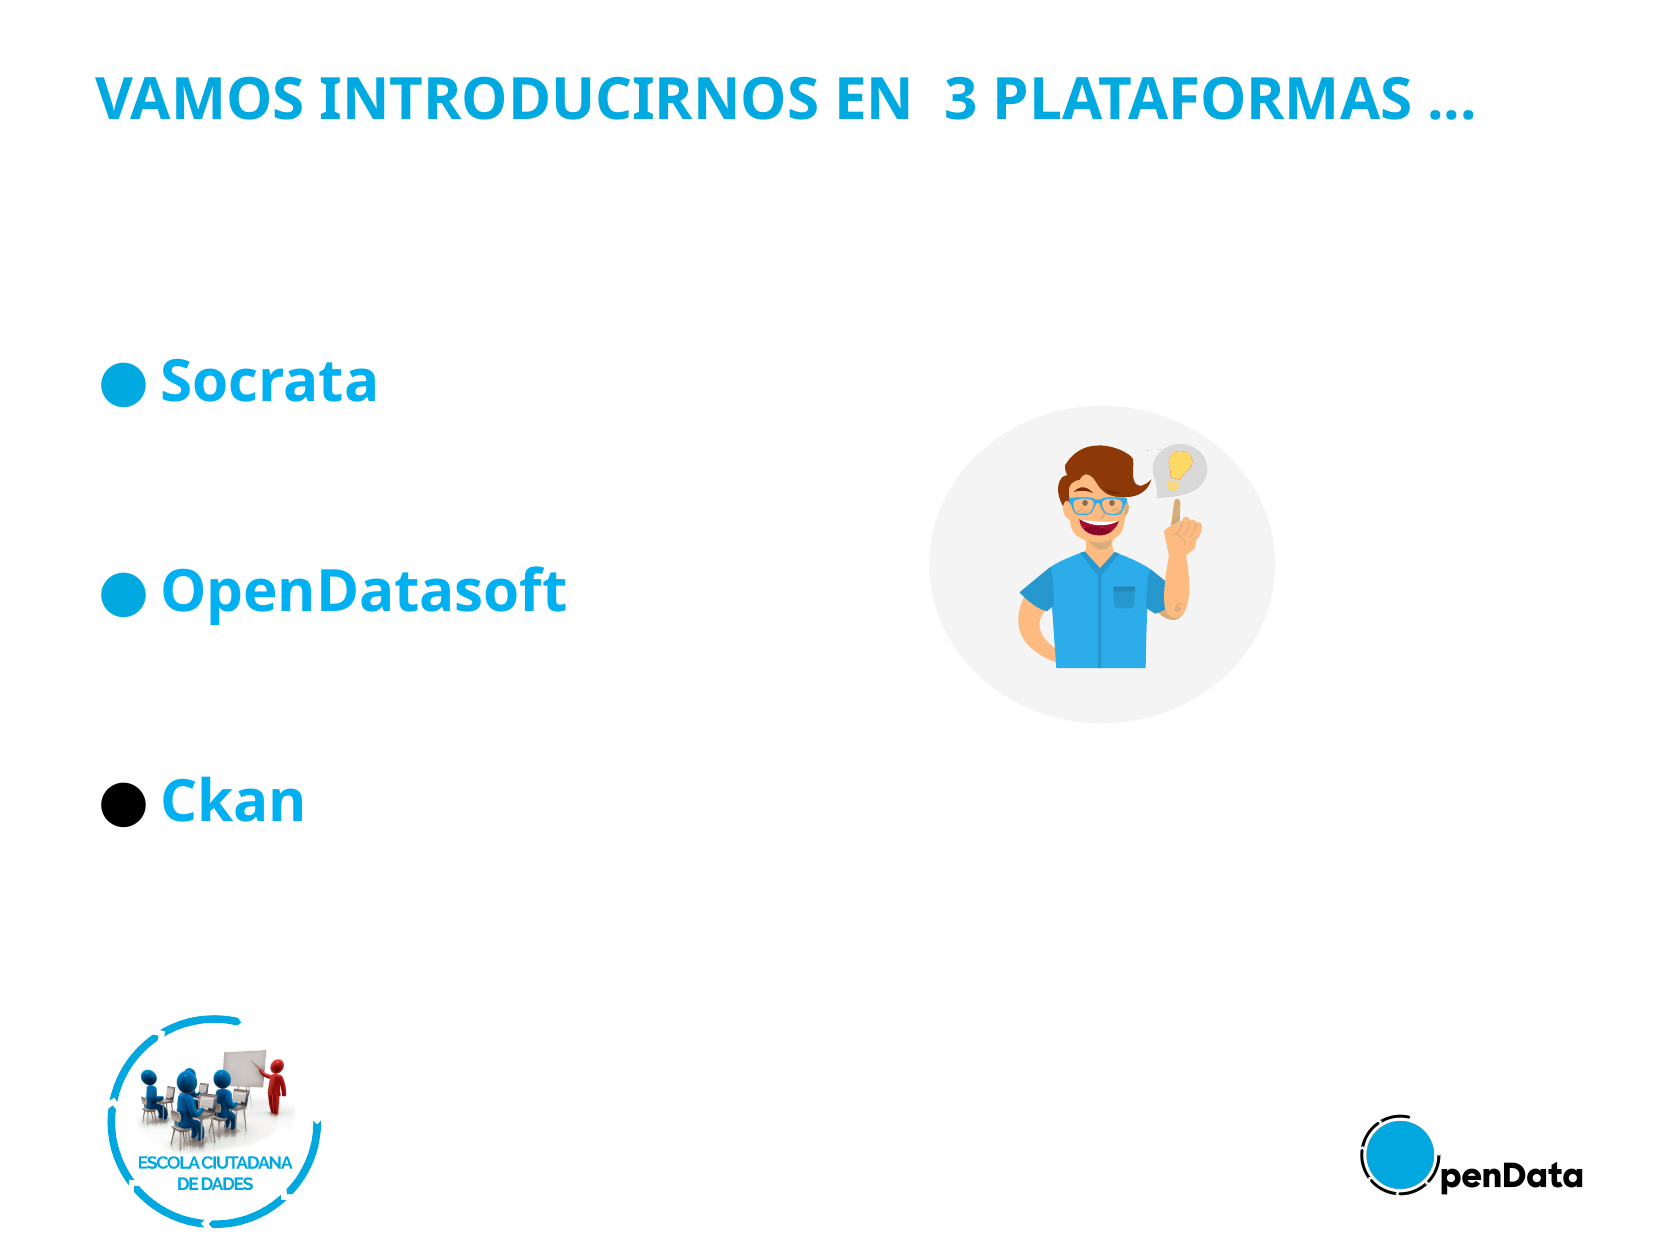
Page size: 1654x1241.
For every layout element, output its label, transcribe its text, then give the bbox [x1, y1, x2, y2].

picture [70, 978, 358, 1241]
text_box Socrata OpenDatasoft Ckan [70, 188, 1379, 917]
text_box [929, 405, 1276, 724]
picture [1354, 1108, 1600, 1206]
title VAMOS INTRODUCIRNOS EN 3 PLATAFORMAS ... [95, 36, 1584, 160]
